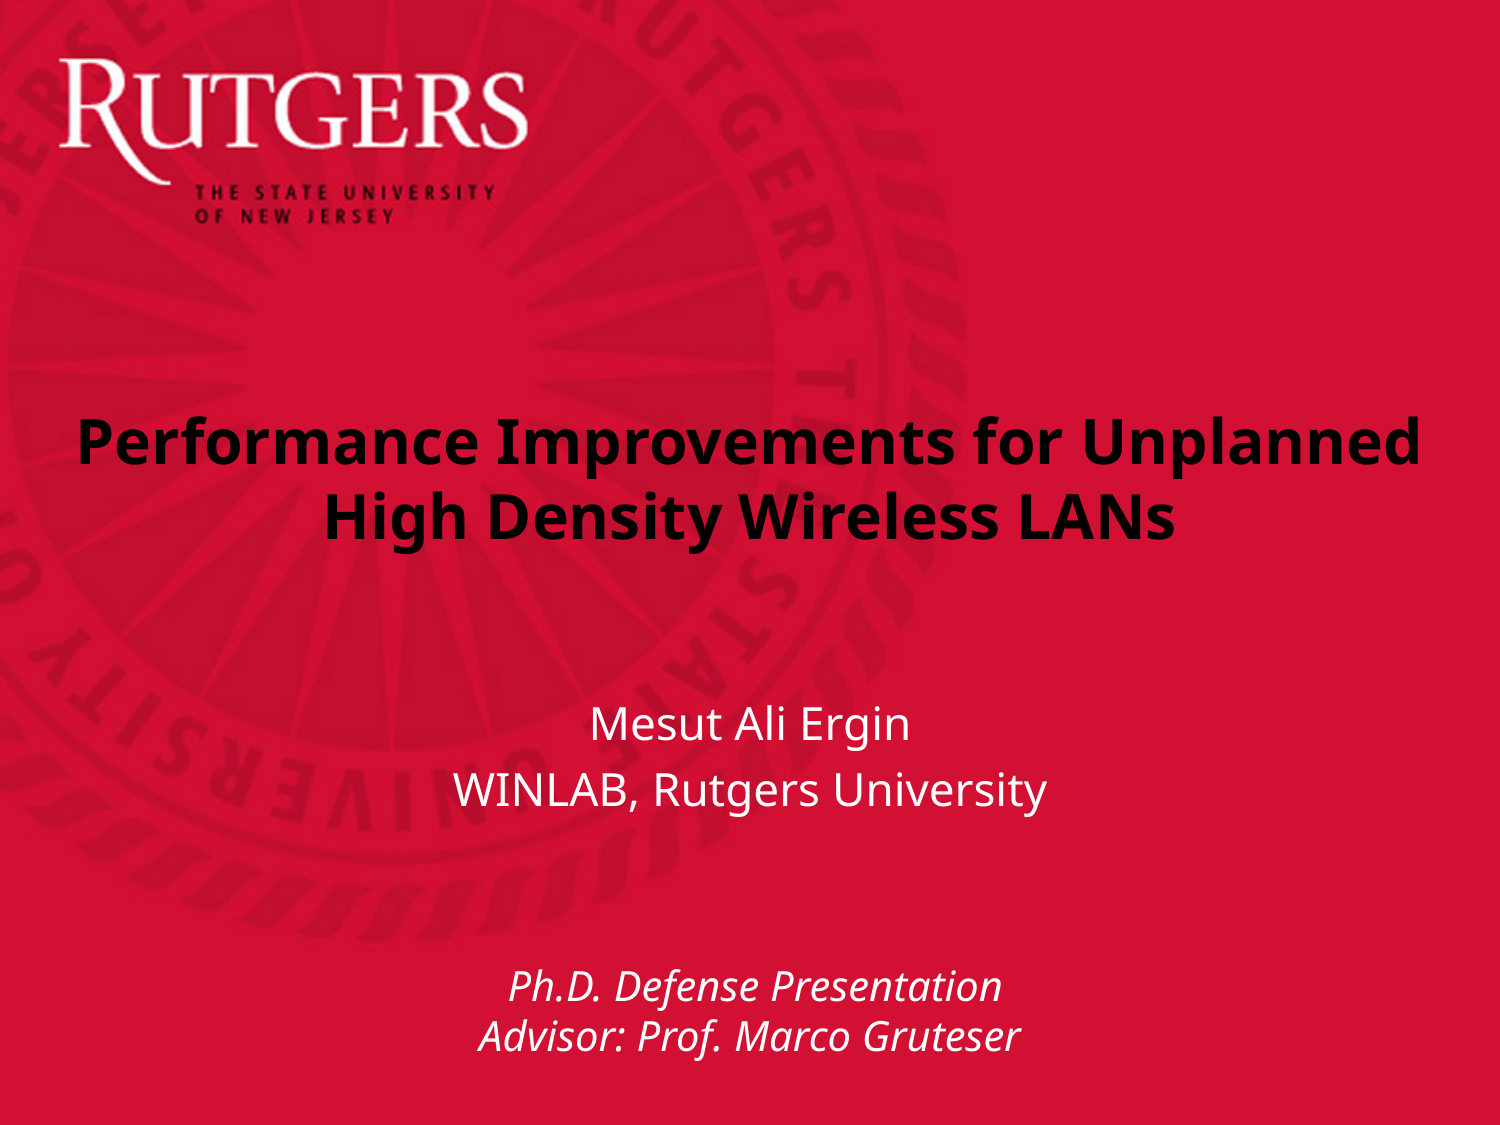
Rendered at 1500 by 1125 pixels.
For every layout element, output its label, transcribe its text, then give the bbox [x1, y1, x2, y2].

picture [0, 0, 1500, 1125]
subtitle Mesut Ali Ergin WINLAB, Rutgers University Ph.D. Defense Presentation Advisor: Prof. Marco Gruteser [225, 694, 1276, 1061]
title Performance Improvements for Unplanned High Density Wireless LANs [37, 349, 1463, 606]
